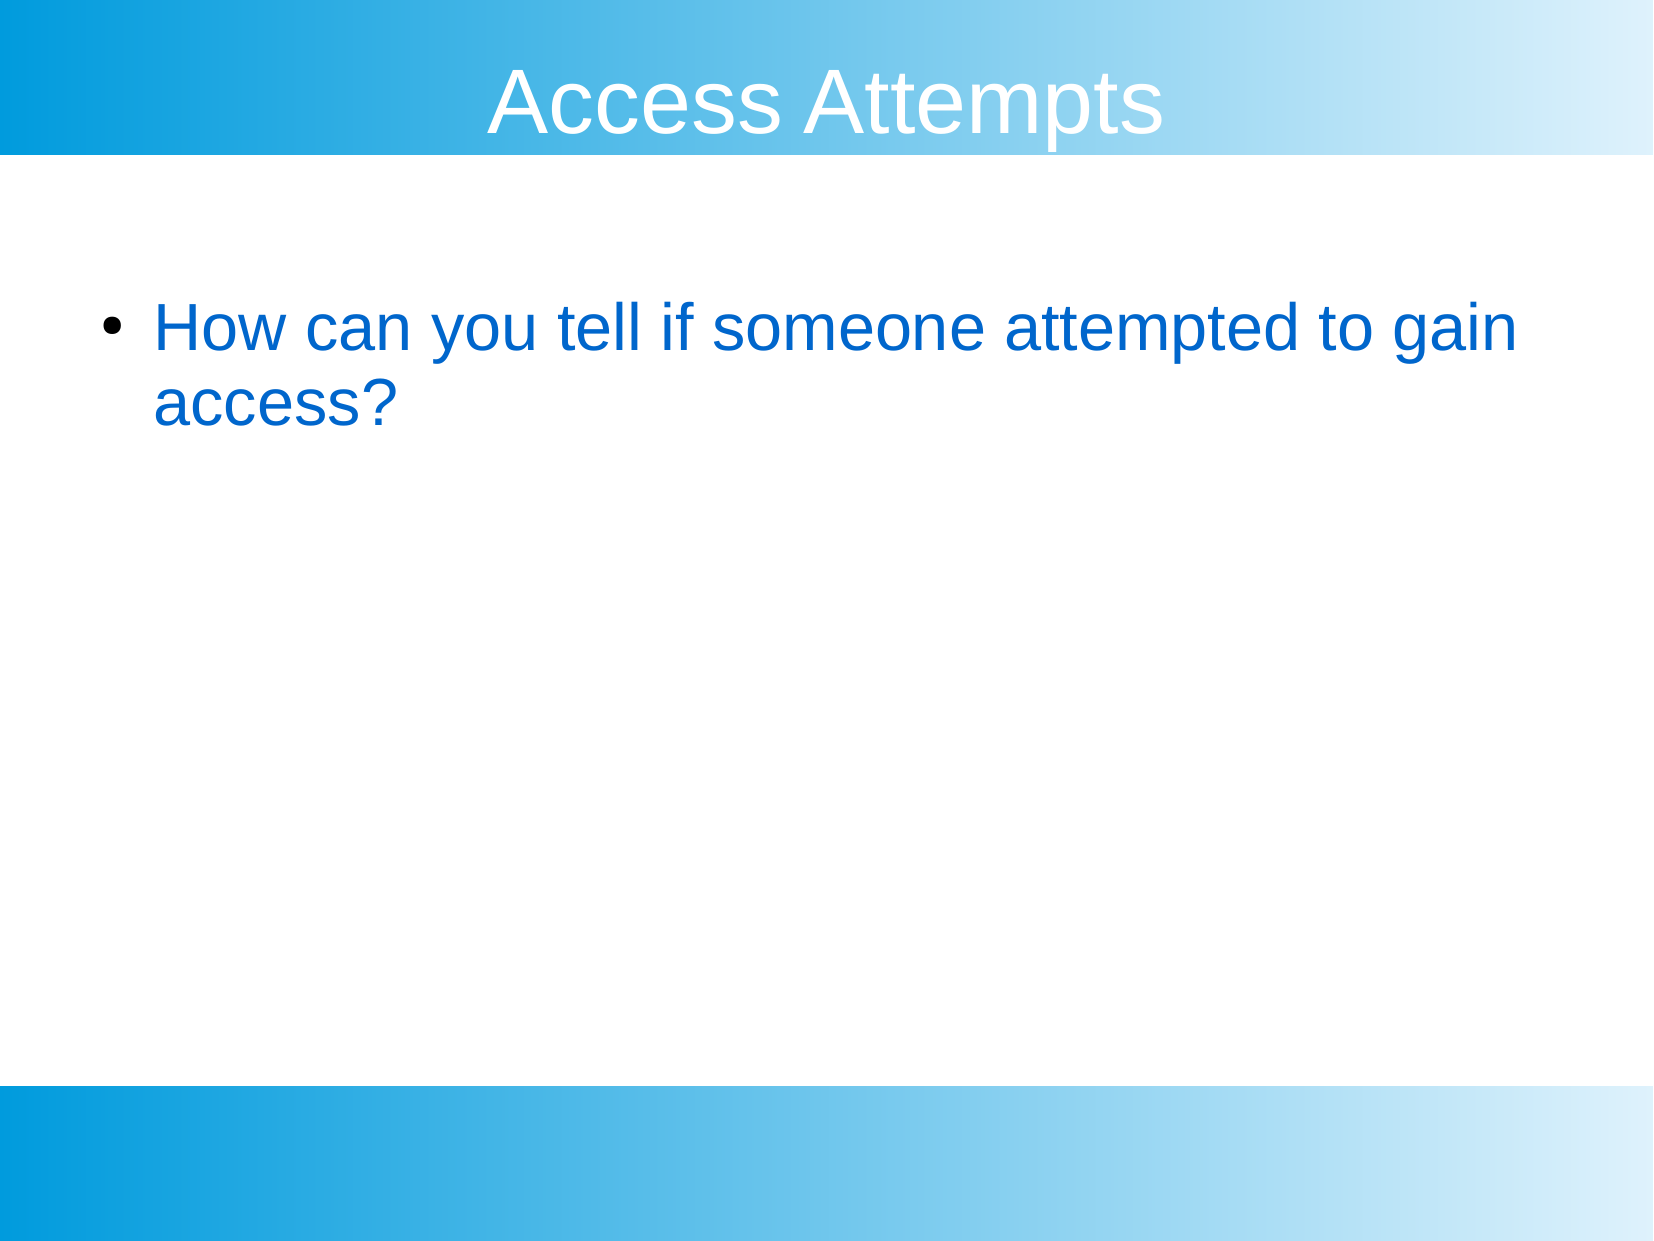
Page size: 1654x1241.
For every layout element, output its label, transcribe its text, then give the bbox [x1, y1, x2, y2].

title Access Attempts [82, 49, 1571, 155]
list How can you tell if someone attempted to gain access? [82, 290, 1571, 1010]
